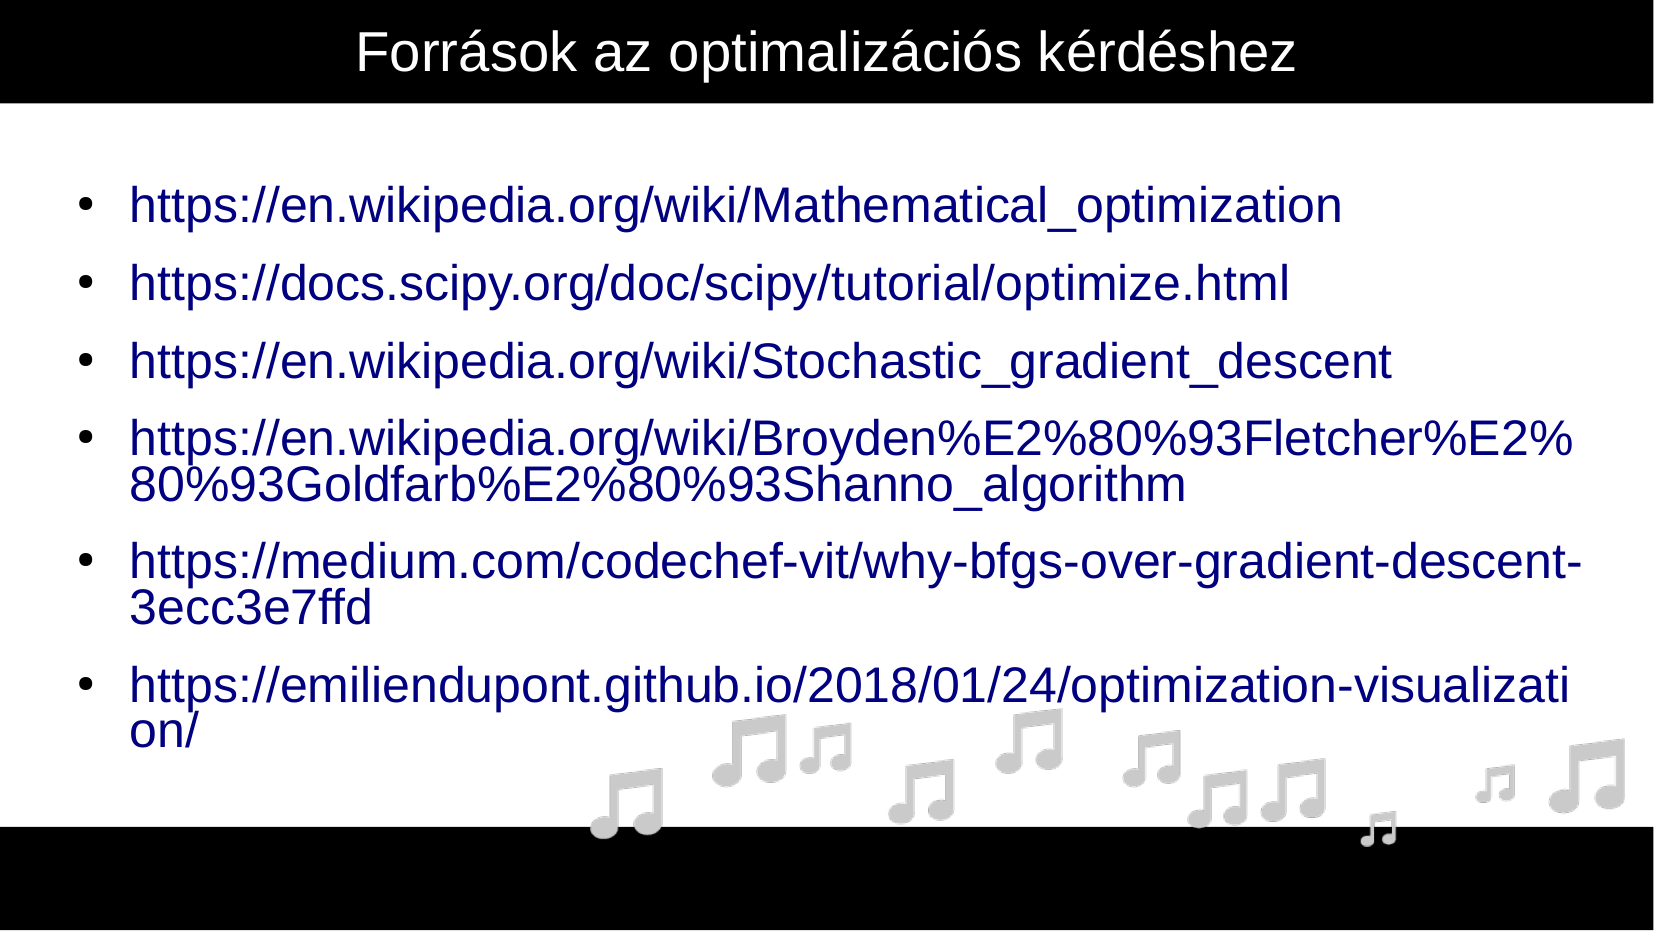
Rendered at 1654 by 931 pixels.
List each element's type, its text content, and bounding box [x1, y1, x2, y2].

title Források az optimalizációs kérdéshez [59, 6, 1595, 98]
list https://en.wikipedia.org/wiki/Mathematical_optimization https://docs.scipy.org/doc/scipy/tutorial/optimize.html https://en.wikipedia.org/wiki/Stochastic_gradient_descent https://en.wikipedia.org/wiki/Broyden%E2%80%93Fletcher%E2%80%93Goldfarb%E2%80%93Shanno_algorithm https://medium.com/codechef-vit/why-bfgs-over-gradient-descent-3ecc3e7ffd https://emiliendupont.github.io/2018/01/24/optimization-visualization/ [59, 177, 1595, 768]
